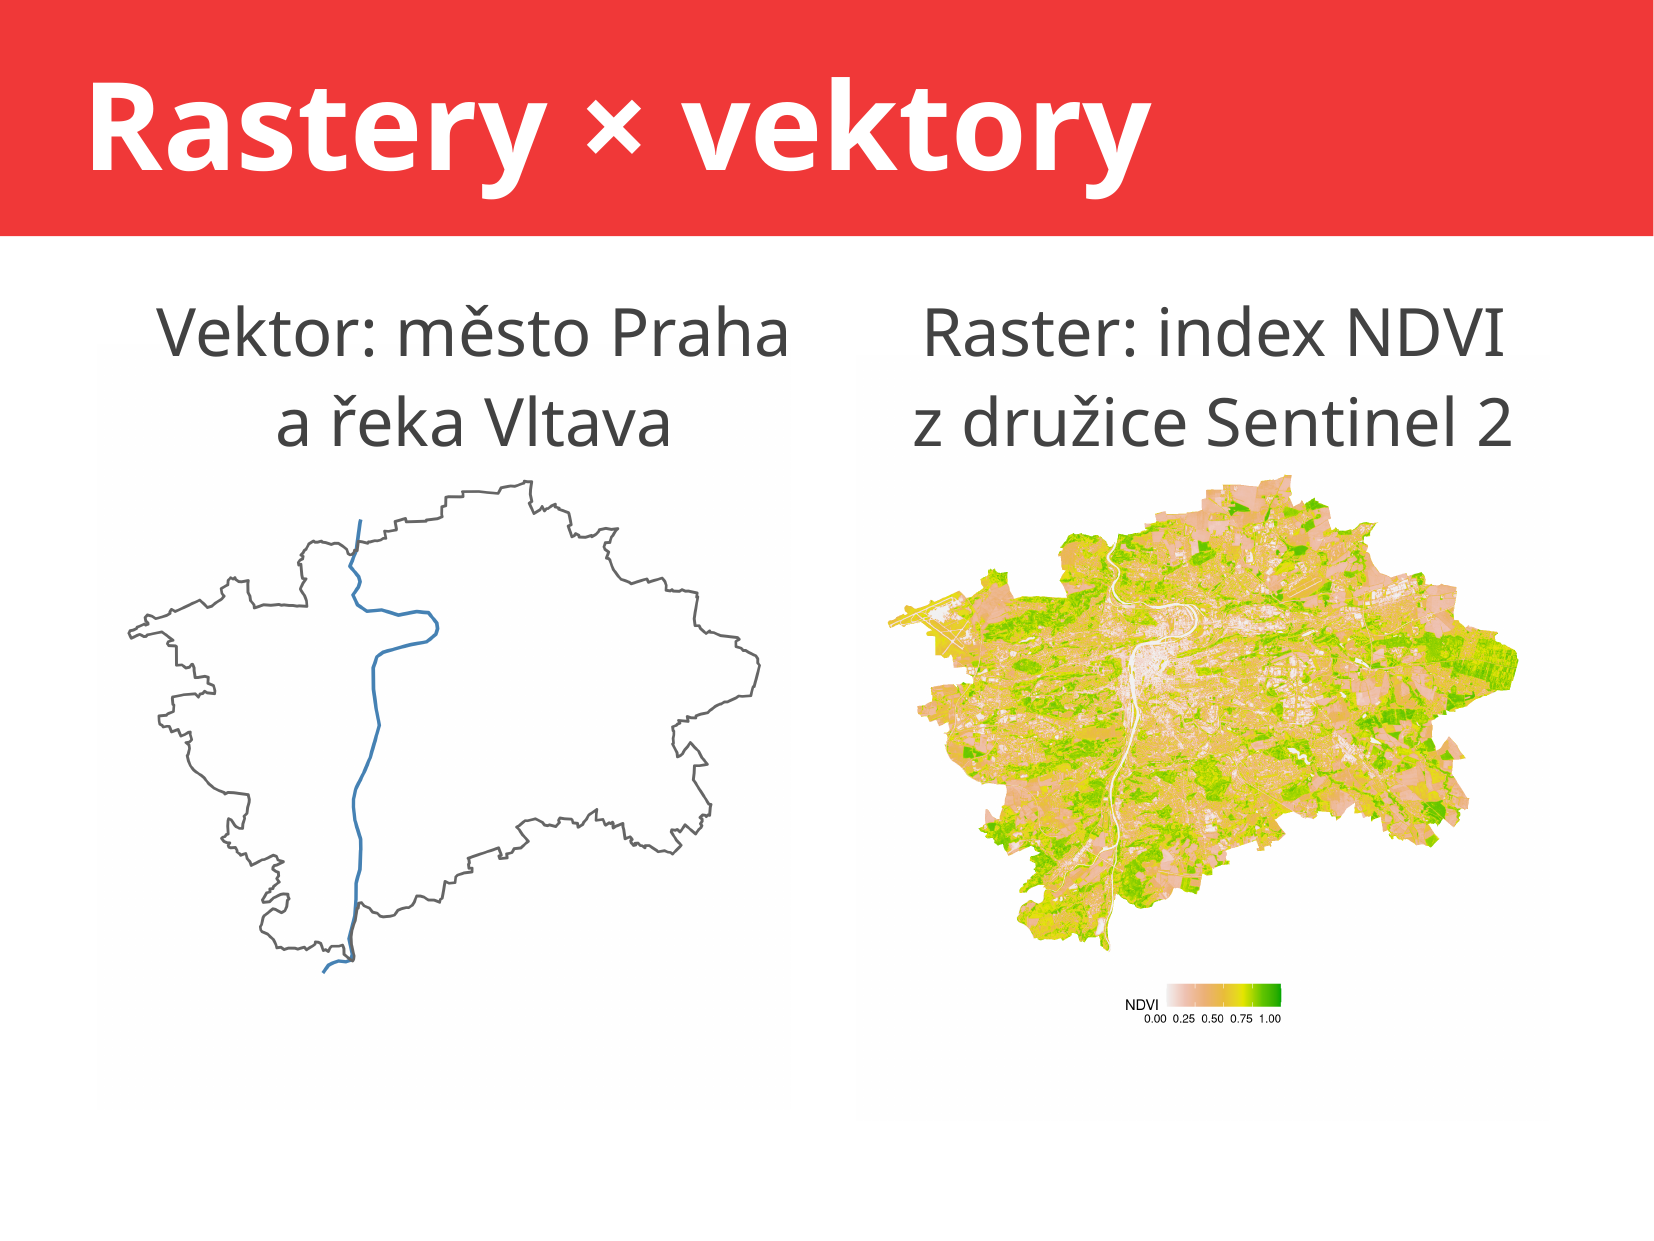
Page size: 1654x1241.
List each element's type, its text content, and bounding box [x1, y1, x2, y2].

picture [856, 355, 1550, 1121]
text_box Raster: index NDVI z družice Sentinel 2 [897, 277, 1503, 449]
picture [773, 344, 780, 351]
text_box Vektor: město Praha a řeka Vltava [141, 277, 773, 449]
picture [97, 344, 791, 1110]
title Rastery × vektory [82, 19, 1571, 227]
